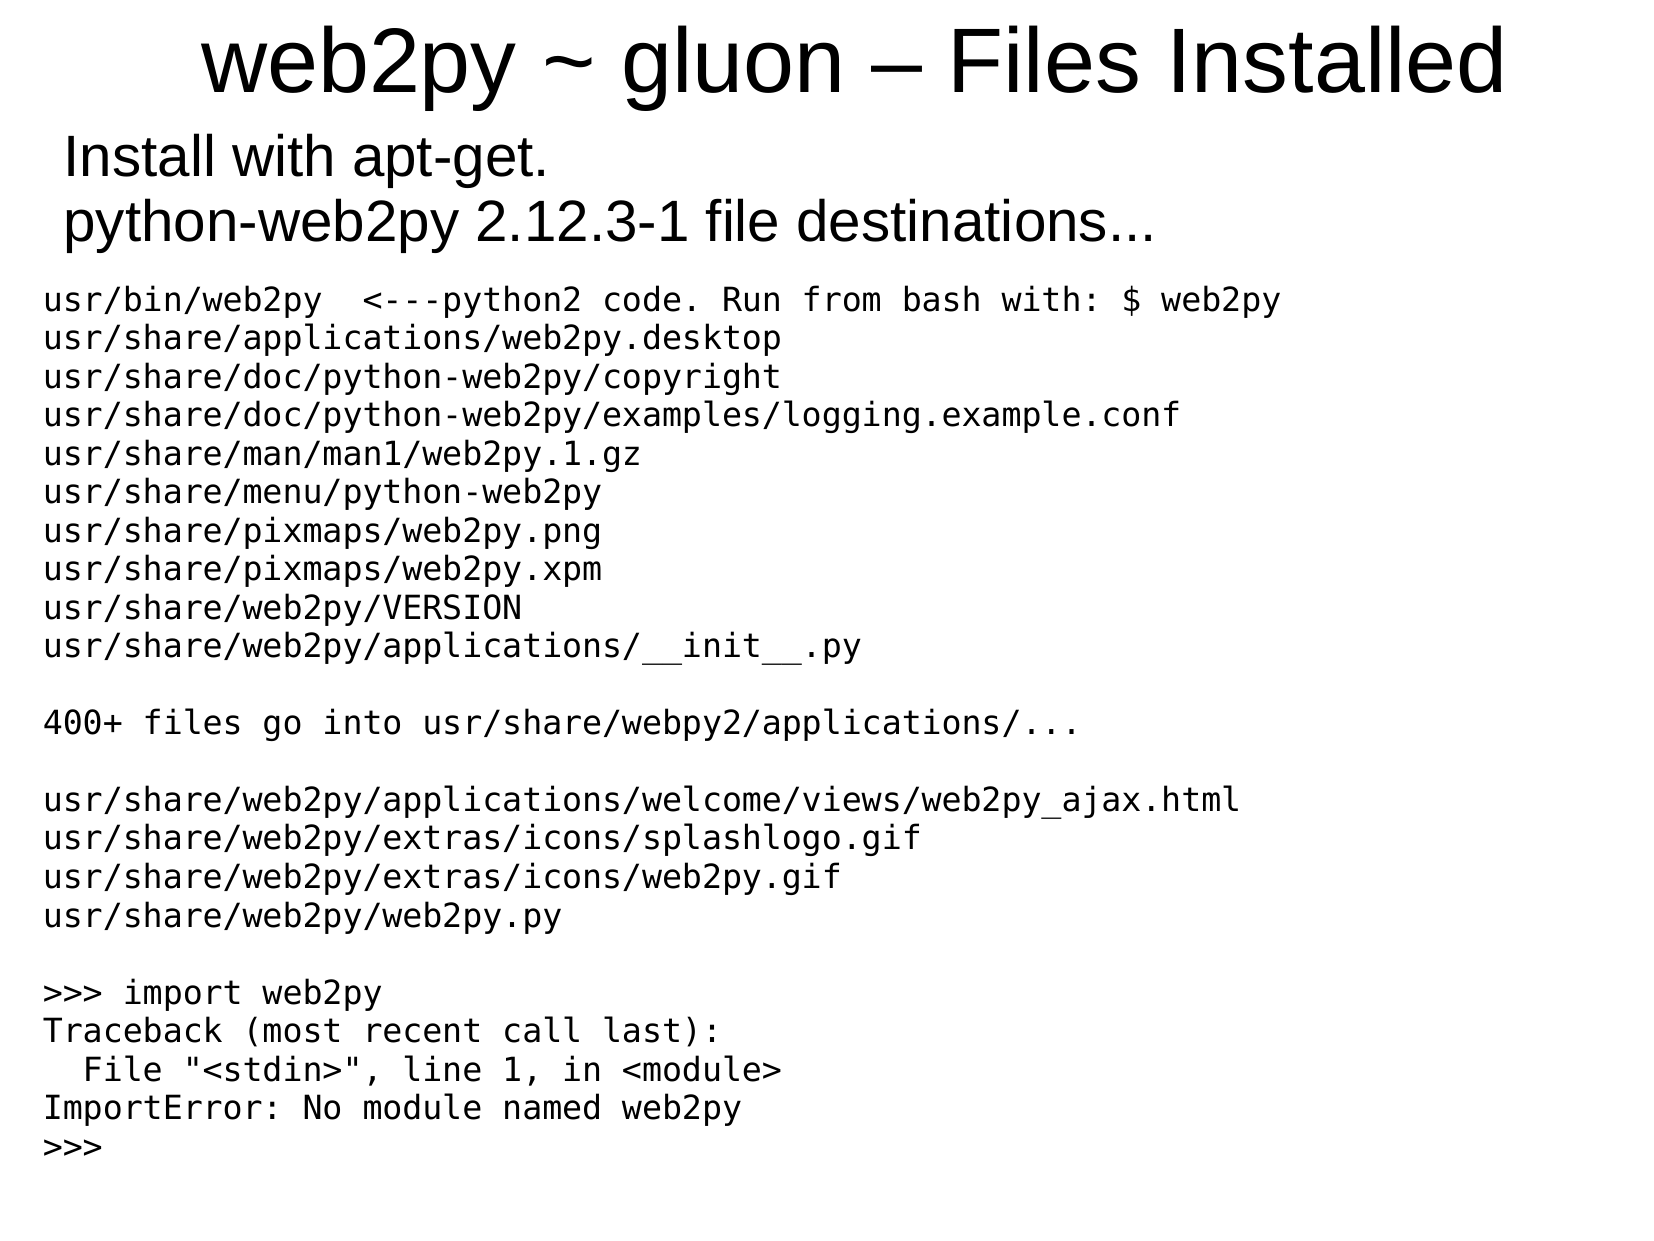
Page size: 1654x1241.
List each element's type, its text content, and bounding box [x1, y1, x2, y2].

title web2py ~ gluon – Files Installed [111, 9, 1600, 113]
title usr/bin/web2py <---python2 code. Run from bash with: $ web2py usr/share/applications/web2py.desktop usr/share/doc/python-web2py/copyright usr/share/doc/python-web2py/examples/logging.example.conf usr/share/man/man1/web2py.1.gz usr/share/menu/python-web2py usr/share/pixmaps/web2py.png usr/share/pixmaps/web2py.xpm usr/share/web2py/VERSION usr/share/web2py/applications/__init__.py 400+ files go into usr/share/webpy2/applications/... usr/share/web2py/applications/welcome/views/web2py_ajax.html usr/share/web2py/extras/icons/splashlogo.gif usr/share/web2py/extras/icons/web2py.gif usr/share/web2py/web2py.py >>> import web2py Traceback (most recent call last): File "<stdin>", line 1, in <module> ImportError: No module named web2py >>> [42, 280, 1606, 1205]
title Install with apt-get. python-web2py 2.12.3-1 file destinations... [63, 123, 1627, 254]
